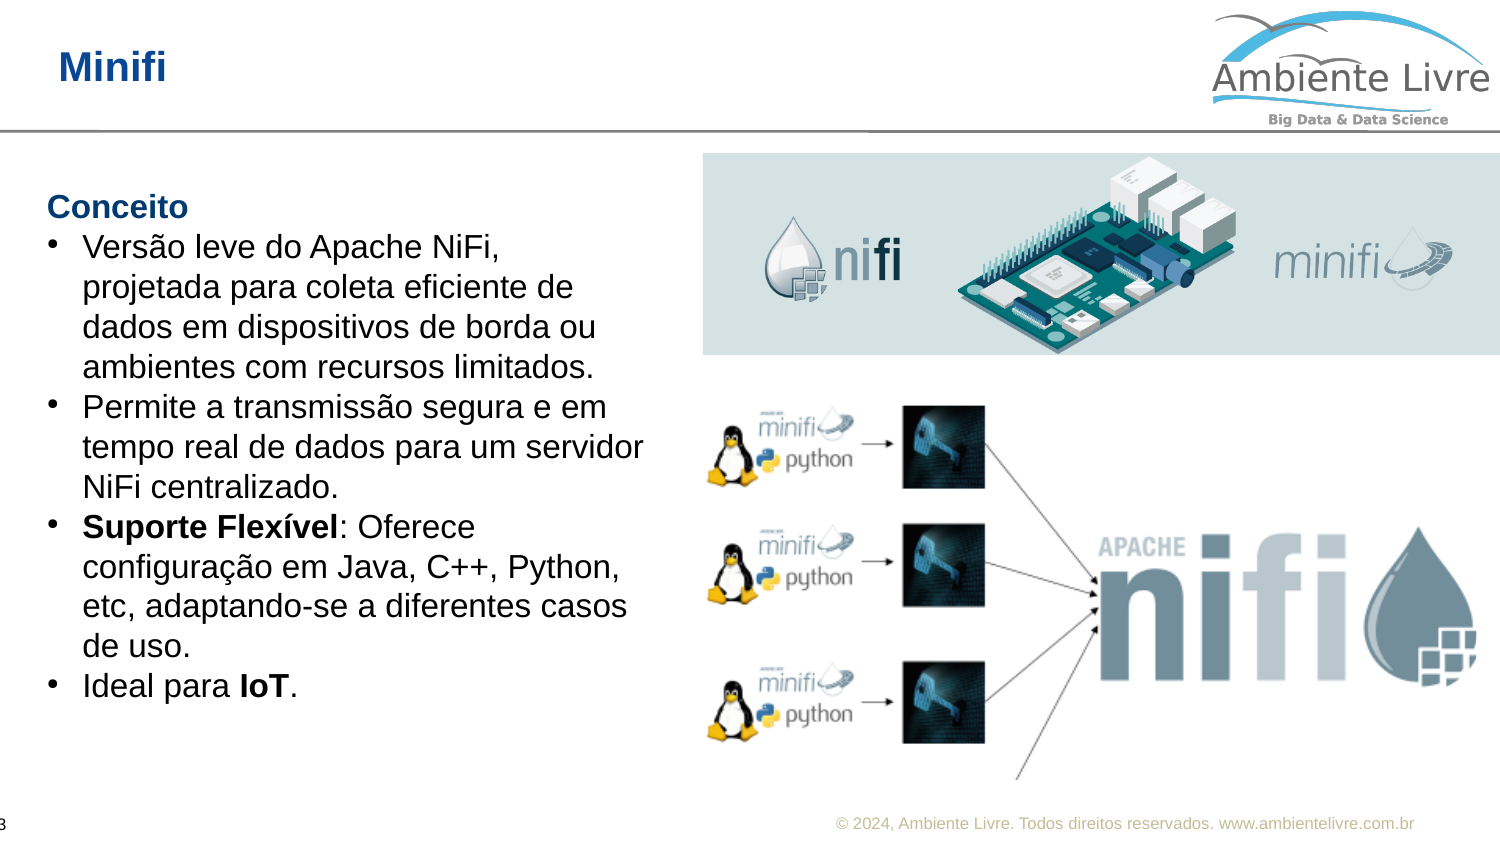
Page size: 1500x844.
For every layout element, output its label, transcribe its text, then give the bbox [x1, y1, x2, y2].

picture [1212, 11, 1489, 127]
picture [649, 378, 1477, 780]
text_box Conceito Versão leve do Apache NiFi, projetada para coleta eficiente de dados em dispositivos de borda ou ambientes com recursos limitados. Permite a transmissão segura e em tempo real de dados para um servidor NiFi centralizado. Suporte Flexível: Oferece configuração em Java, C++, Python, etc, adaptando-se a diferentes casos de uso. Ideal para IoT. [32, 178, 662, 712]
picture [702, 153, 1500, 355]
title Minifi [43, 8, 1127, 129]
